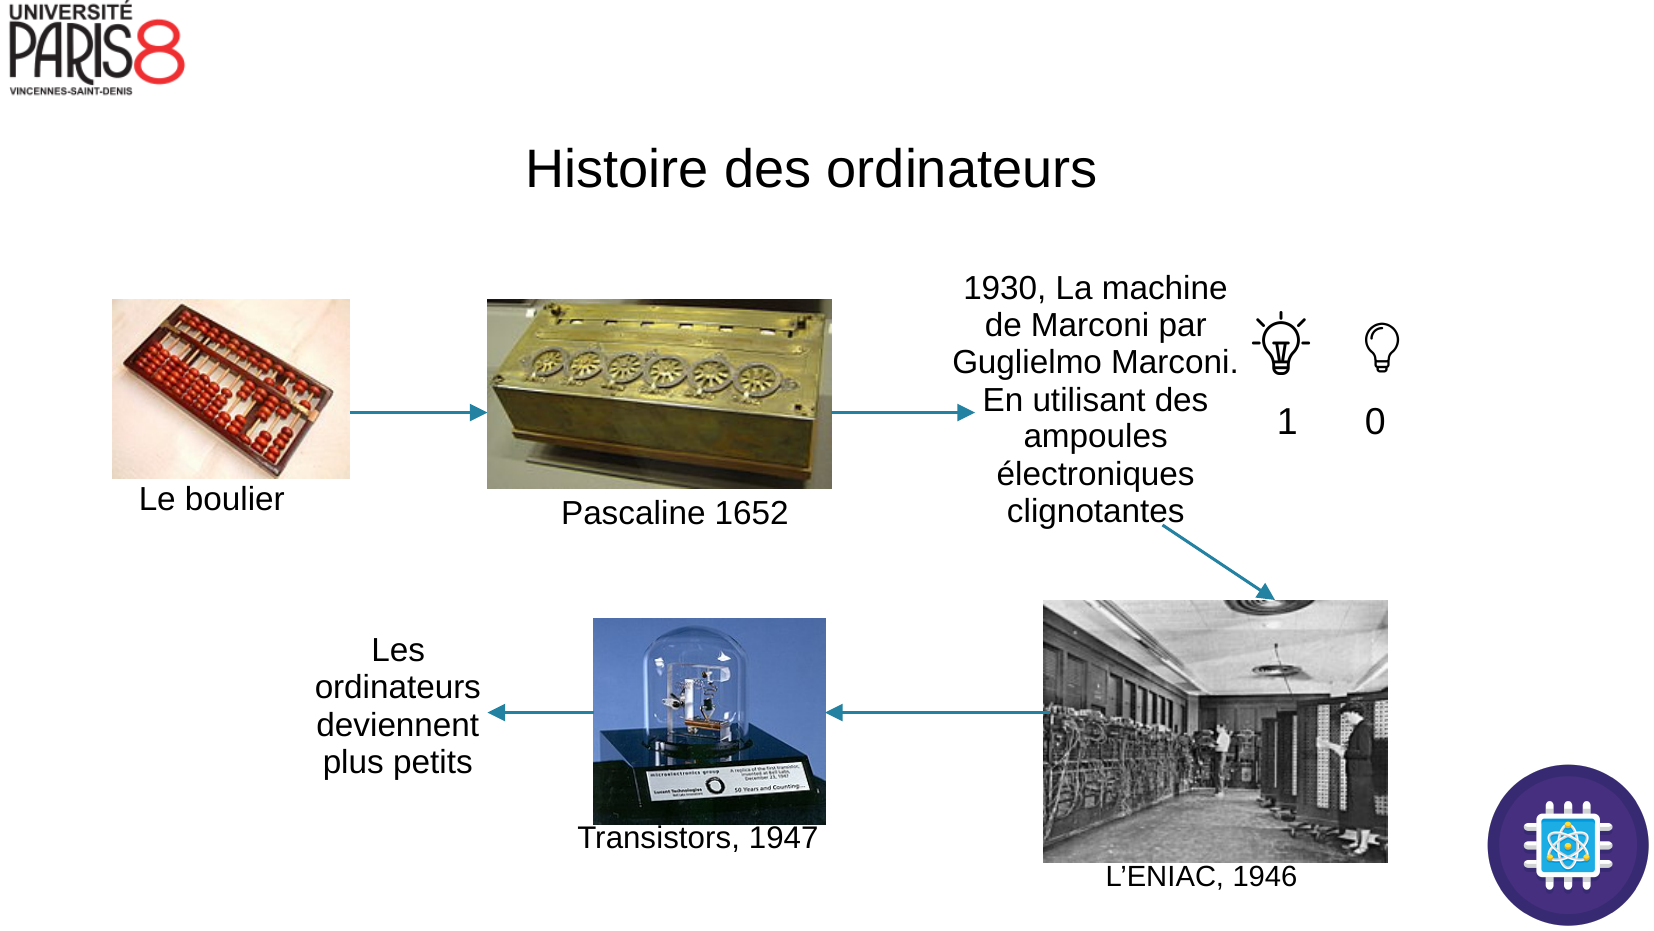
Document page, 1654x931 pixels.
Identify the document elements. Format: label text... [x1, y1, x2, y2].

text_box Transistors, 1947 [562, 812, 835, 863]
picture [1482, 759, 1654, 931]
picture [593, 618, 826, 812]
text_box 1 [1262, 393, 1313, 451]
text_box 1930, La machine de Marconi par Guglielmo Marconi. En utilisant des ampoules électroniques clignotantes [937, 262, 1276, 537]
title Histoire des ordinateurs [86, 112, 1538, 226]
picture [1043, 600, 1388, 863]
picture [1249, 311, 1313, 376]
picture [1354, 320, 1410, 376]
text_box L’ENIAC, 1946 [1090, 852, 1313, 901]
text_box Le boulier [124, 473, 301, 526]
picture [487, 299, 832, 489]
text_box Pascaline 1652 [525, 487, 826, 540]
picture [112, 299, 350, 479]
text_box Les ordinateurs deviennent plus petits [300, 624, 516, 788]
picture [0, 0, 192, 100]
text_box 0 [1350, 393, 1401, 451]
